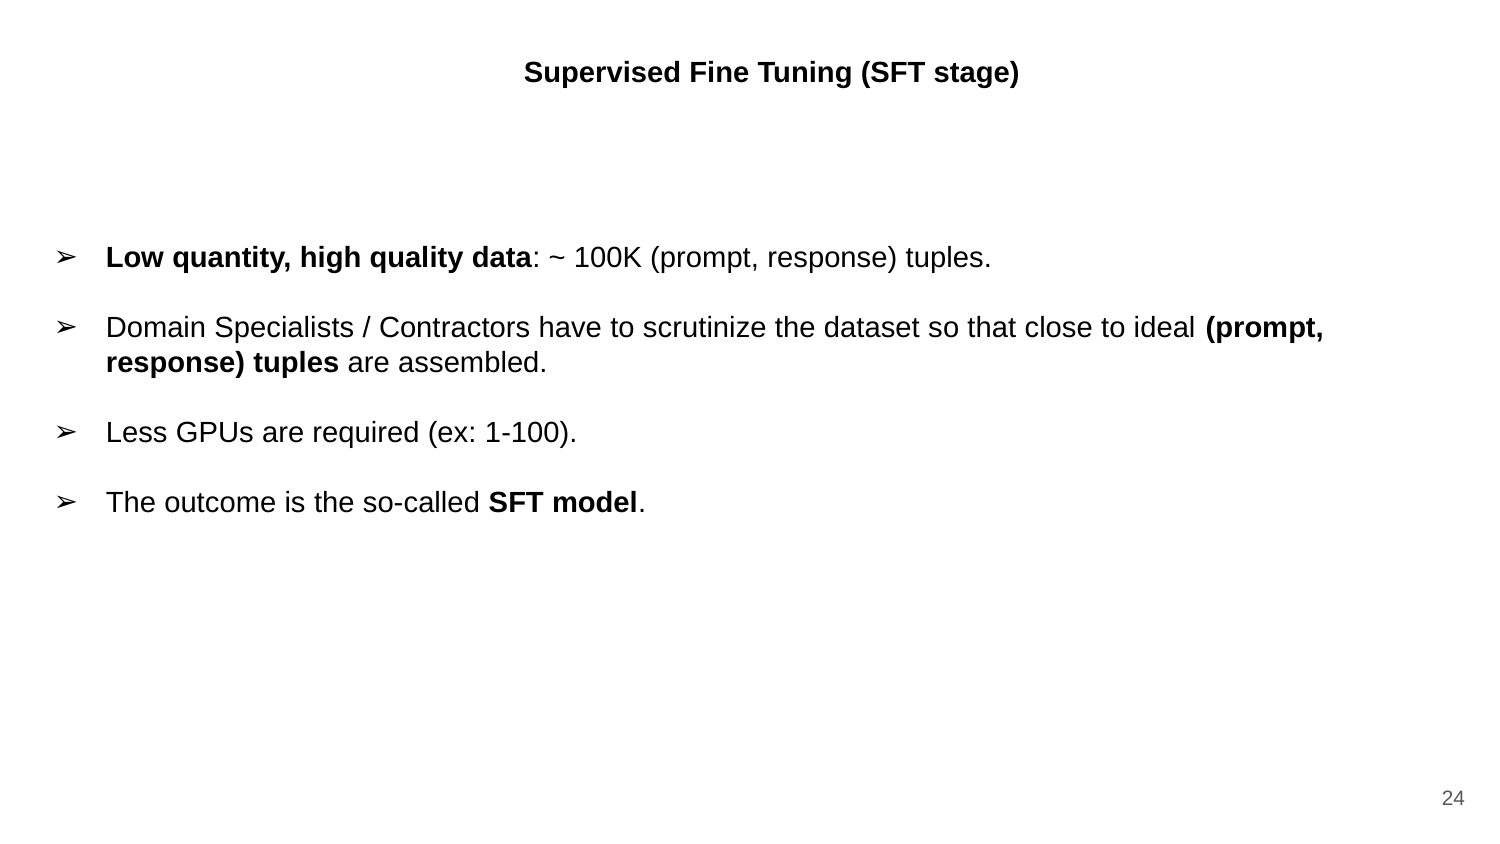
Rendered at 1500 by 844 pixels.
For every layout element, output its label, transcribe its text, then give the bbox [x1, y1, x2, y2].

slide_number <number> [1389, 764, 1480, 830]
text_box Supervised Fine Tuning (SFT stage) [508, 38, 1079, 108]
text_box Low quantity, high quality data: ~ 100K (prompt, response) tuples. Domain Specialists / Contractors have to scrutinize the dataset so that close to ideal (prompt, response) tuples are assembled. Less GPUs are required (ex: 1-100). The outcome is the so-called SFT model. [15, 223, 1485, 554]
